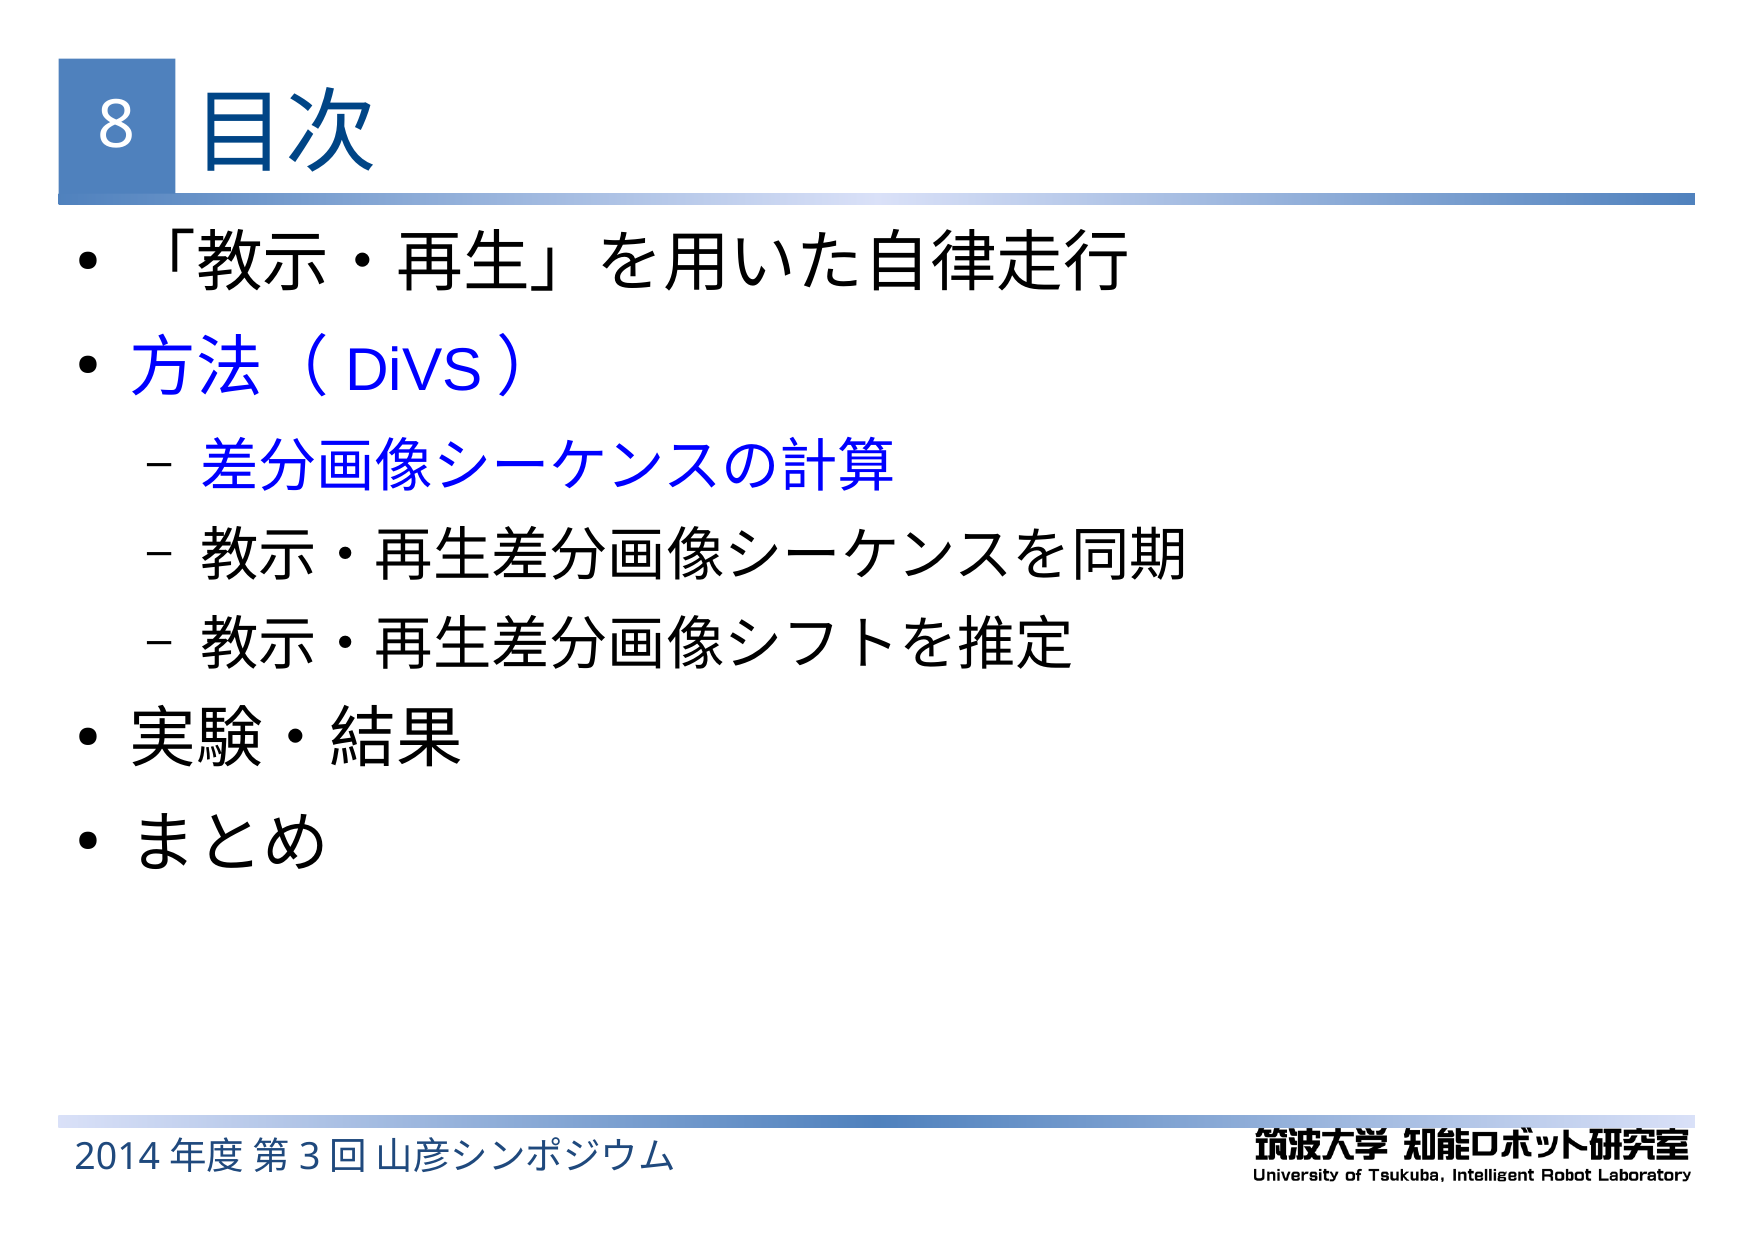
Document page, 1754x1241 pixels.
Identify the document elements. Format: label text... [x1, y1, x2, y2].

picture [1252, 1127, 1691, 1182]
list 「教示・再生」を用いた自律走行 方法（DiVS） 差分画像シーケンスの計算 教示・再生差分画像シーケンスを同期 教示・再生差分画像シフトを推定 実験・結果 まとめ [58, 223, 1696, 1116]
title 目次 [193, 61, 1651, 205]
